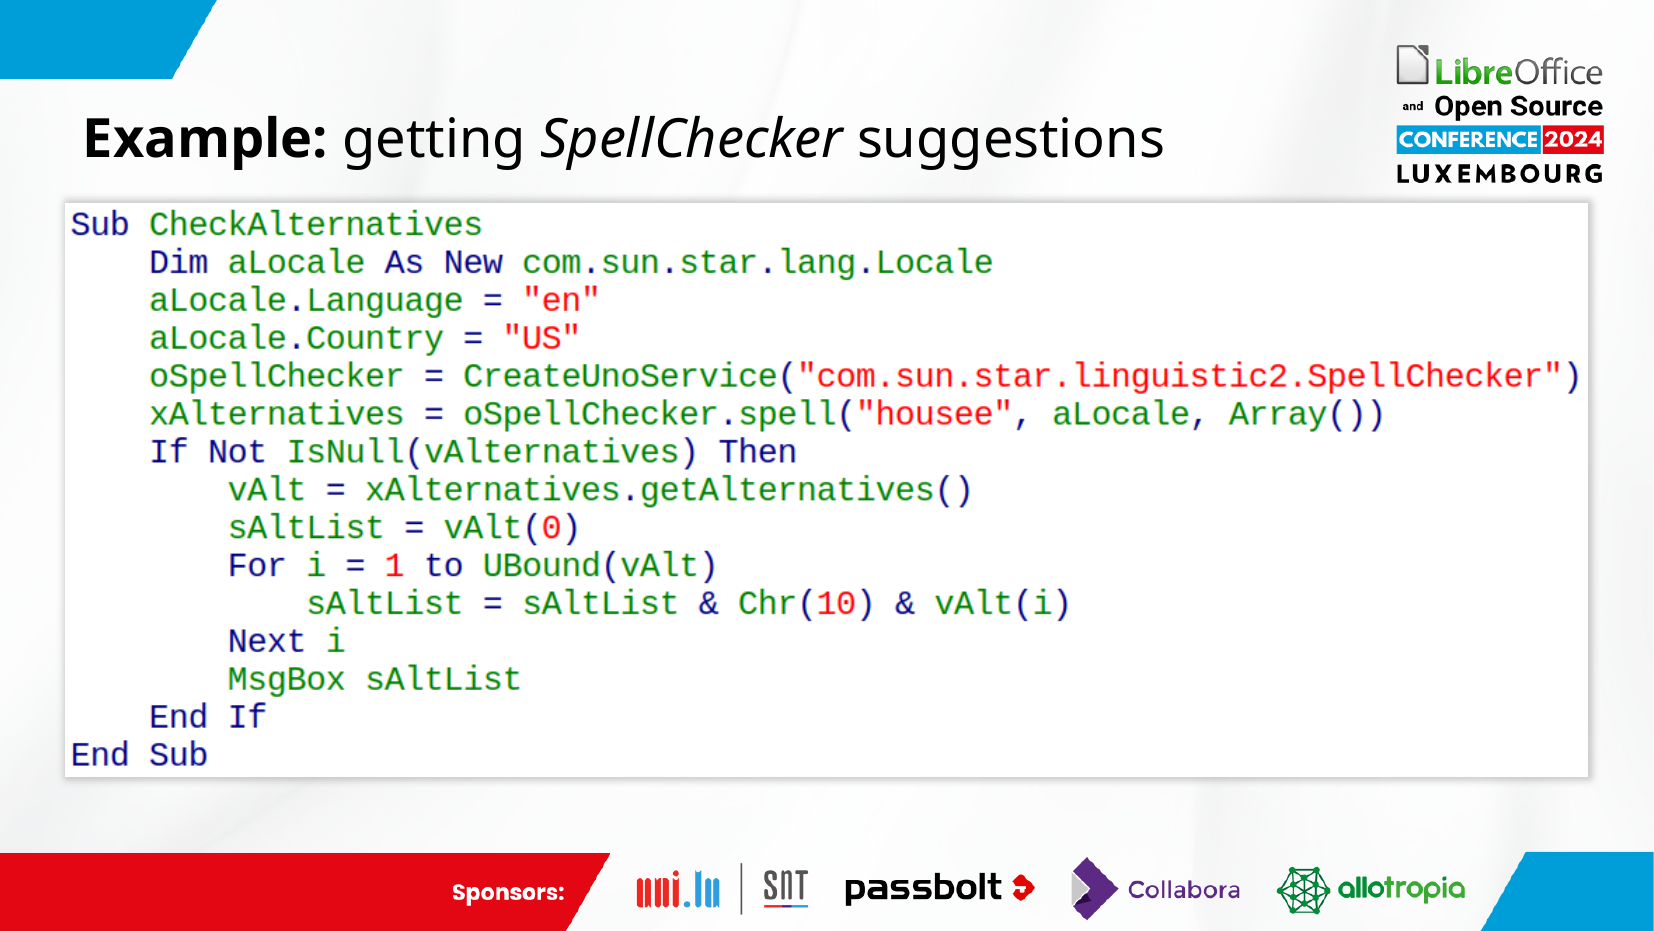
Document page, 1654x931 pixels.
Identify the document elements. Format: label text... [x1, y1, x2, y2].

list Example: getting SpellChecker suggestions [82, 99, 1565, 195]
picture [0, 0, 1654, 931]
